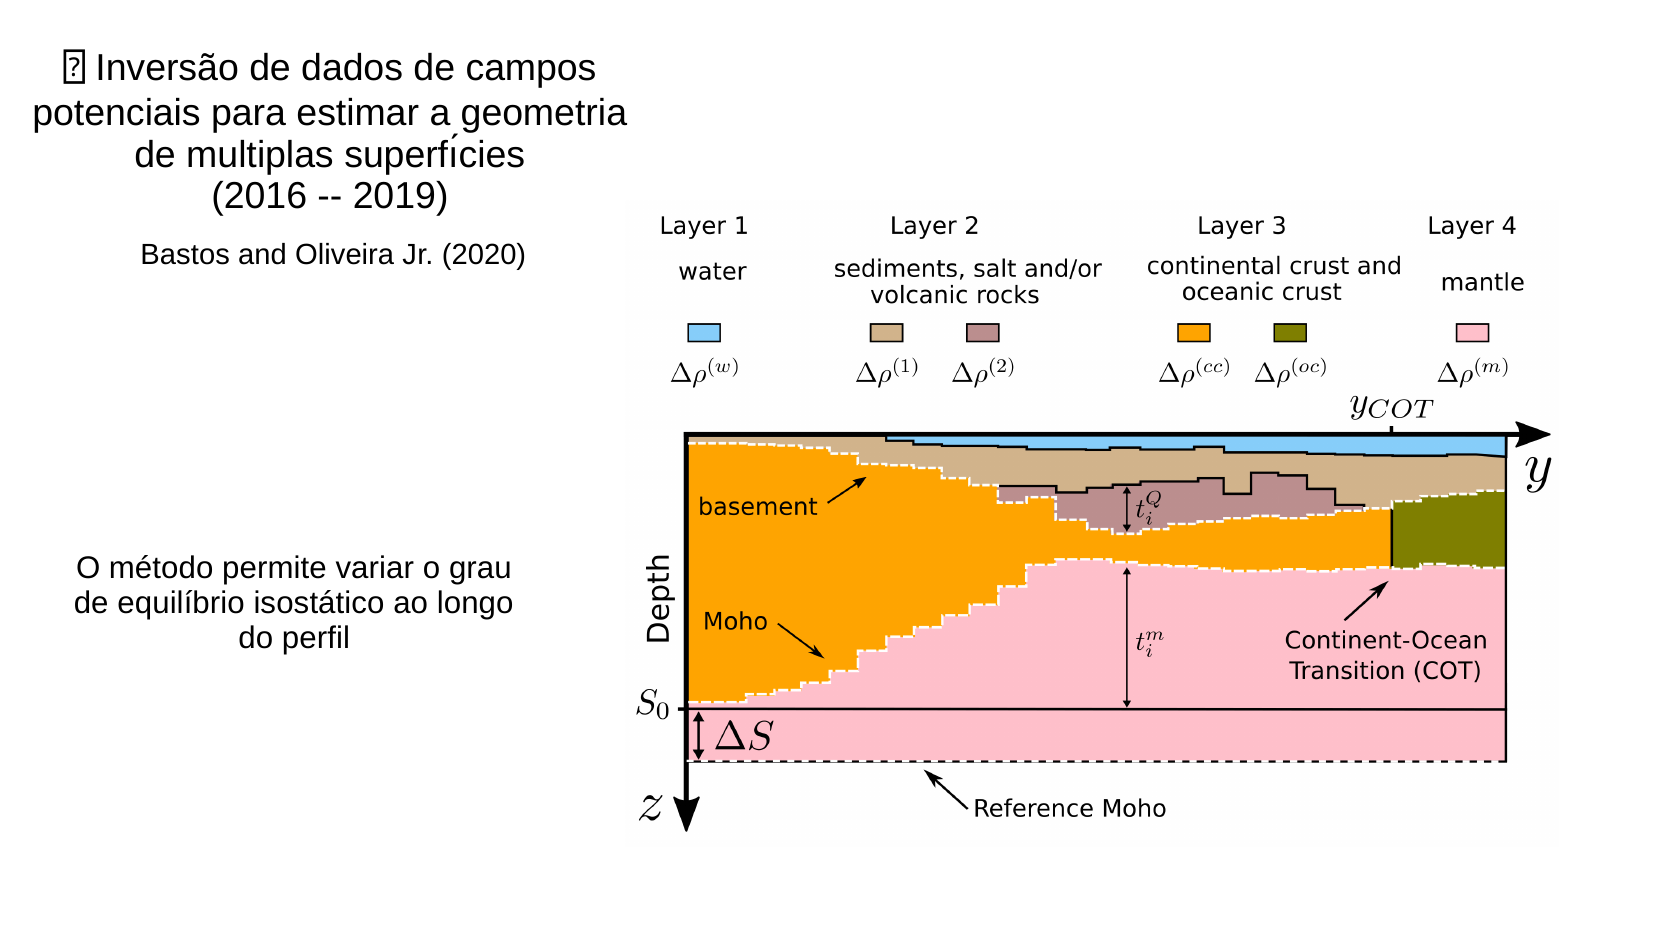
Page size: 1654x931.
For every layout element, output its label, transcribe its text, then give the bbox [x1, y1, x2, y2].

text_box ⍰ Inversão de dados de campos potenciais para estimar a geometria de multiplas superfı́cies (2016 -- 2019) [17, 32, 674, 249]
text_box O método permite variar o grau de equilíbrio isostático ao longo do perfil [59, 543, 544, 663]
picture [625, 200, 1559, 847]
text_box Bastos and Oliveira Jr. (2020) [85, 230, 582, 278]
